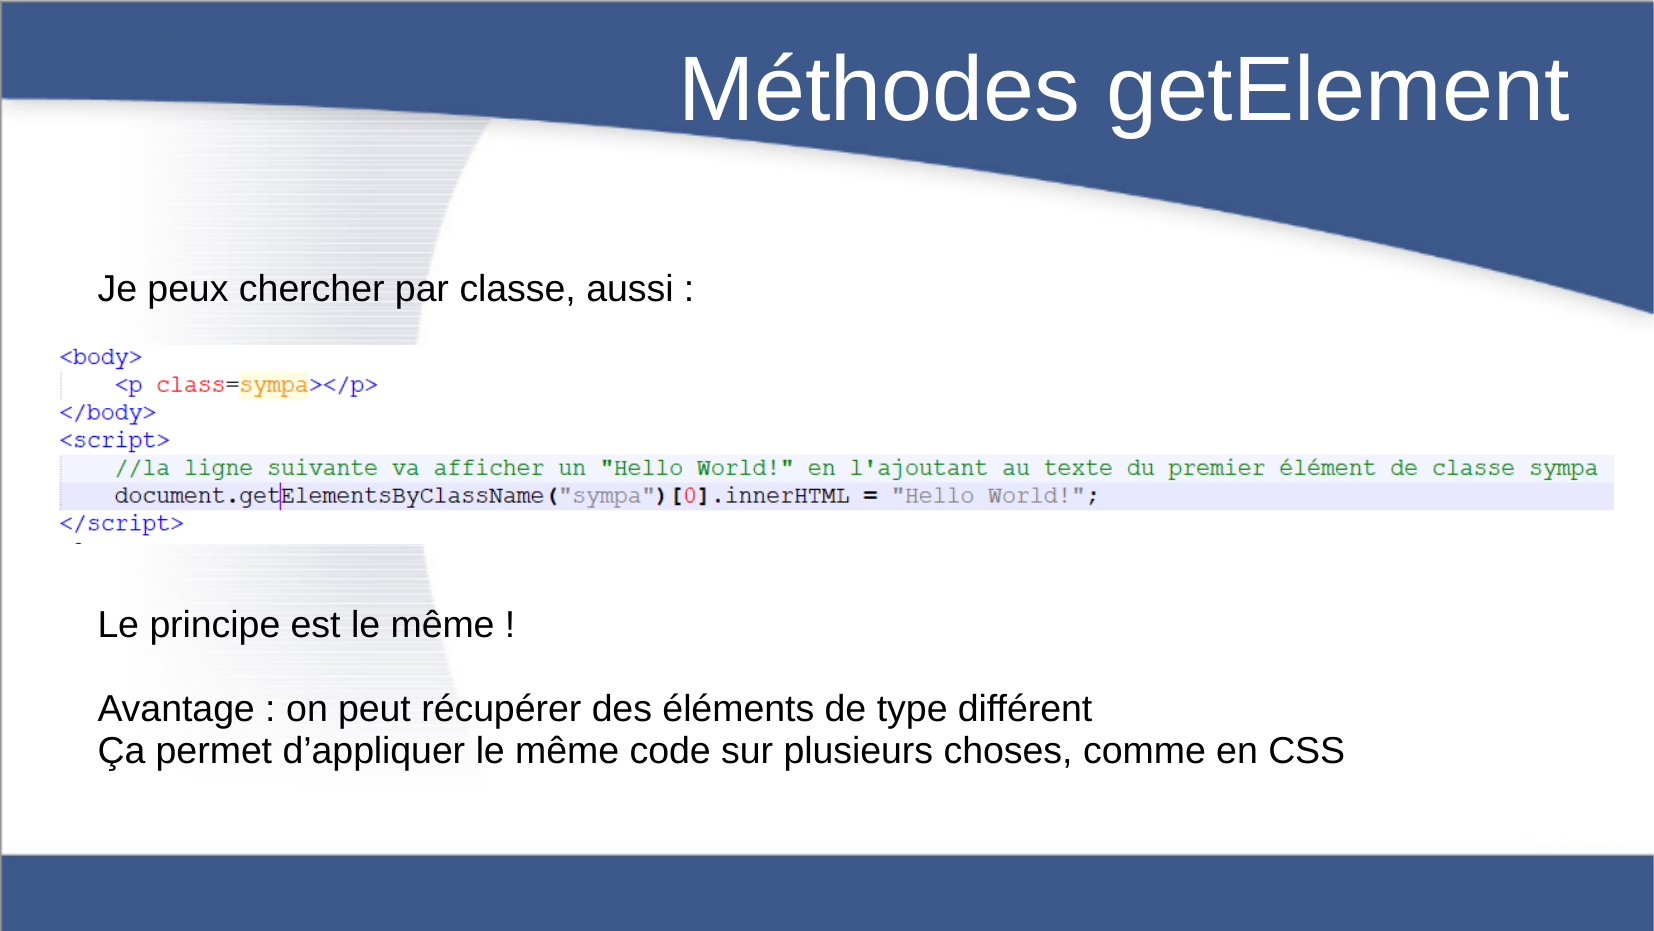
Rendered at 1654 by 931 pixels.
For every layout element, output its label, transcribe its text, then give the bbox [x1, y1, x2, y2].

picture [0, 0, 1654, 931]
text_box Je peux chercher par classe, aussi : Le principe est le même ! Avantage : on peut récupérer des éléments de type différent Ça permet d’appliquer le même code sur plusieurs choses, comme en CSS [82, 544, 1548, 905]
title Méthodes getElement [82, 37, 1571, 193]
text_box Je peux chercher par classe, aussi : Le principe est le même ! Avantage : on peut récupérer des éléments de type différent Ça permet d’appliquer le même code sur plusieurs choses, comme en CSS [82, 259, 1548, 345]
